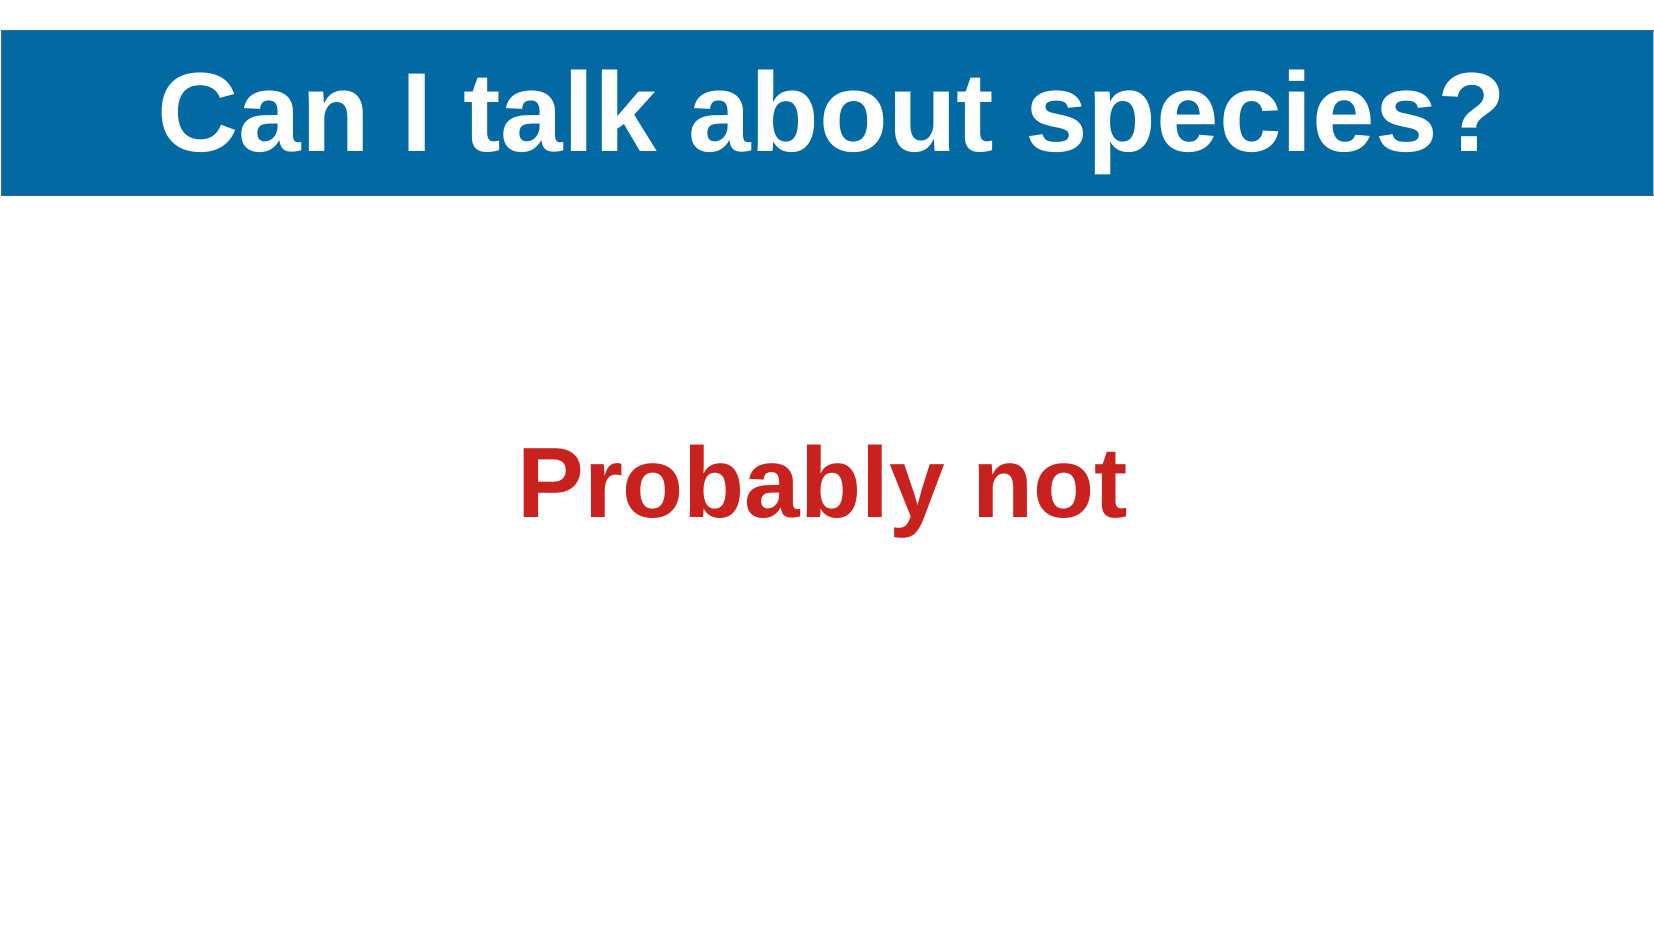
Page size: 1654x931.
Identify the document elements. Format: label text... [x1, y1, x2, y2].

text_box Can I talk about species? [60, 42, 1606, 193]
text_box [1, 30, 1654, 196]
text_box Probably not [180, 419, 1466, 547]
